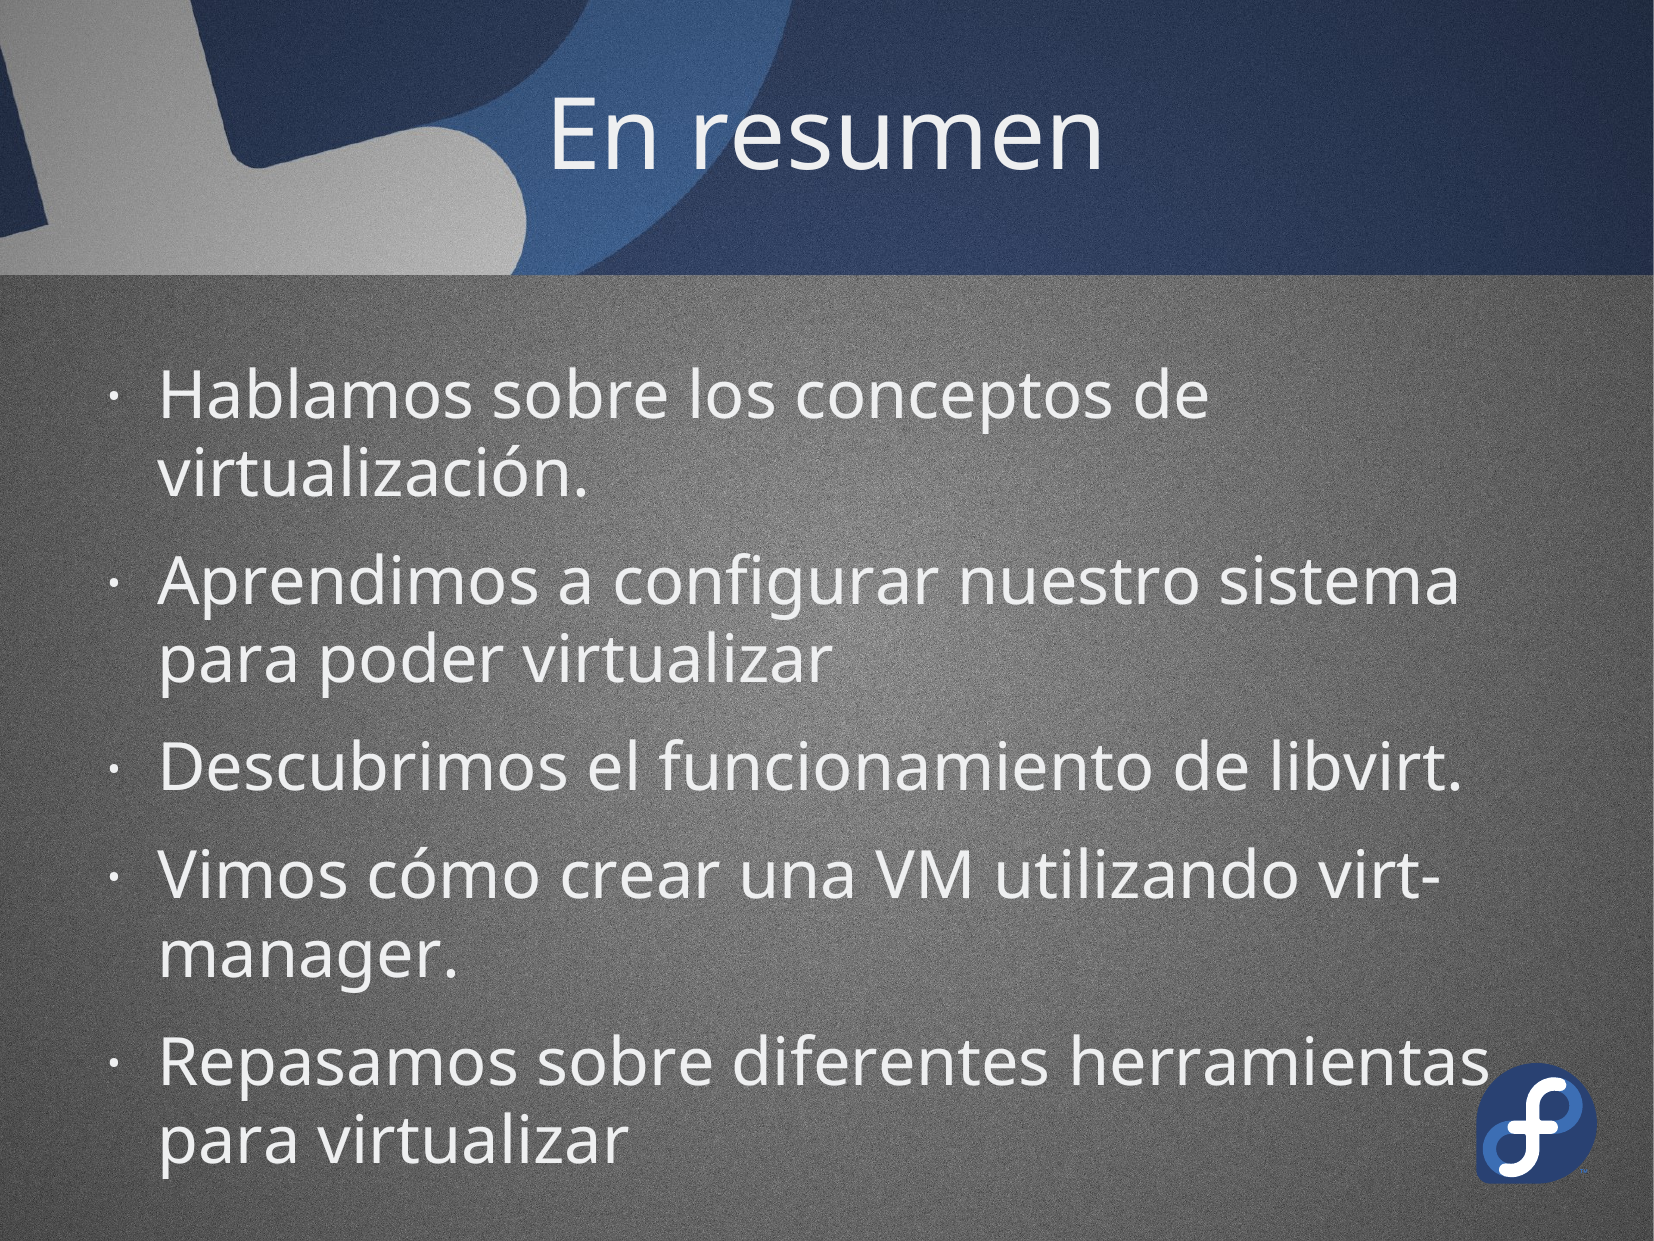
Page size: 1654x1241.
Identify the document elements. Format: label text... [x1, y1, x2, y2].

text_box En resumen [88, 29, 1565, 237]
text_box Hablamos sobre los conceptos de virtualización. Aprendimos a configurar nuestro sistema para poder virtualizar Descubrimos el funcionamiento de libvirt. Vimos cómo crear una VM utilizando virt-manager. Repasamos sobre diferentes herramientas para virtualizar [88, 354, 1565, 1064]
picture [0, 0, 1654, 1241]
